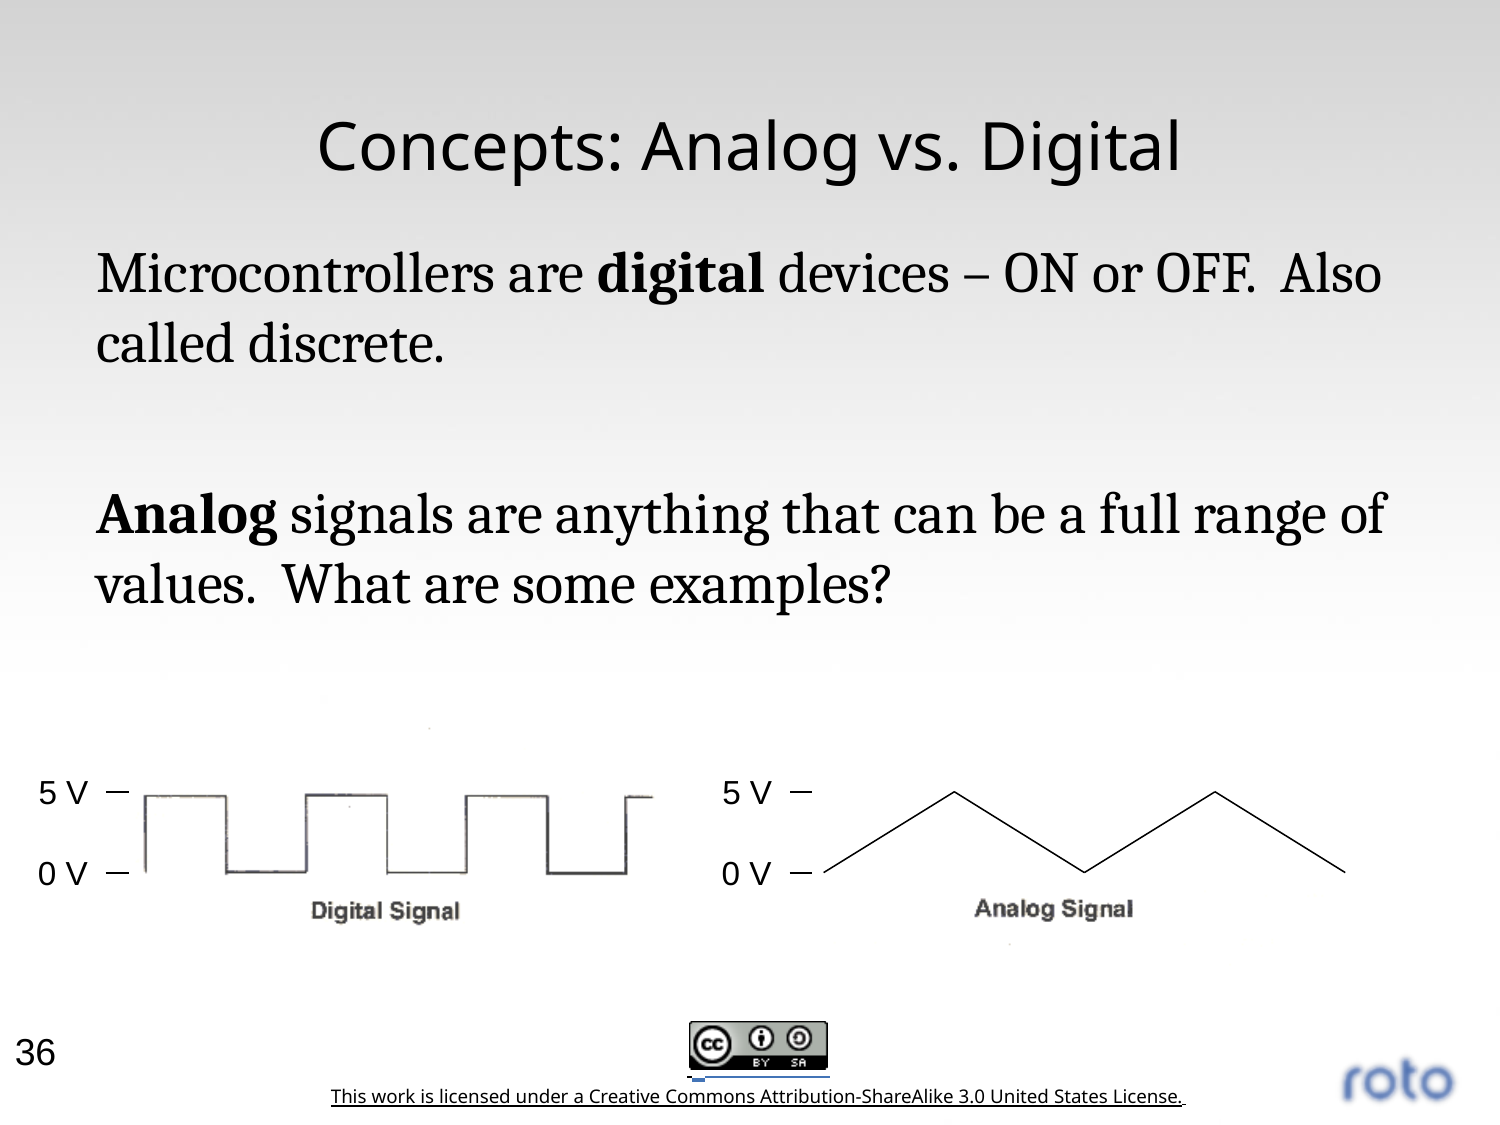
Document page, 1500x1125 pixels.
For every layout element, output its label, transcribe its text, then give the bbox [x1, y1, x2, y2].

text_box 5 V [20, 763, 107, 819]
title Concepts: Analog vs. Digital [112, 49, 1388, 226]
text_box 0 V [20, 845, 106, 900]
picture [0, 0, 1500, 1125]
text_box 0 V [703, 845, 790, 900]
list Microcontrollers are digital devices – ON or OFF. Also called discrete. Analog signals are anything that can be a full range of values. What are some examples? [81, 226, 1430, 721]
text_box 5 V [704, 763, 790, 819]
